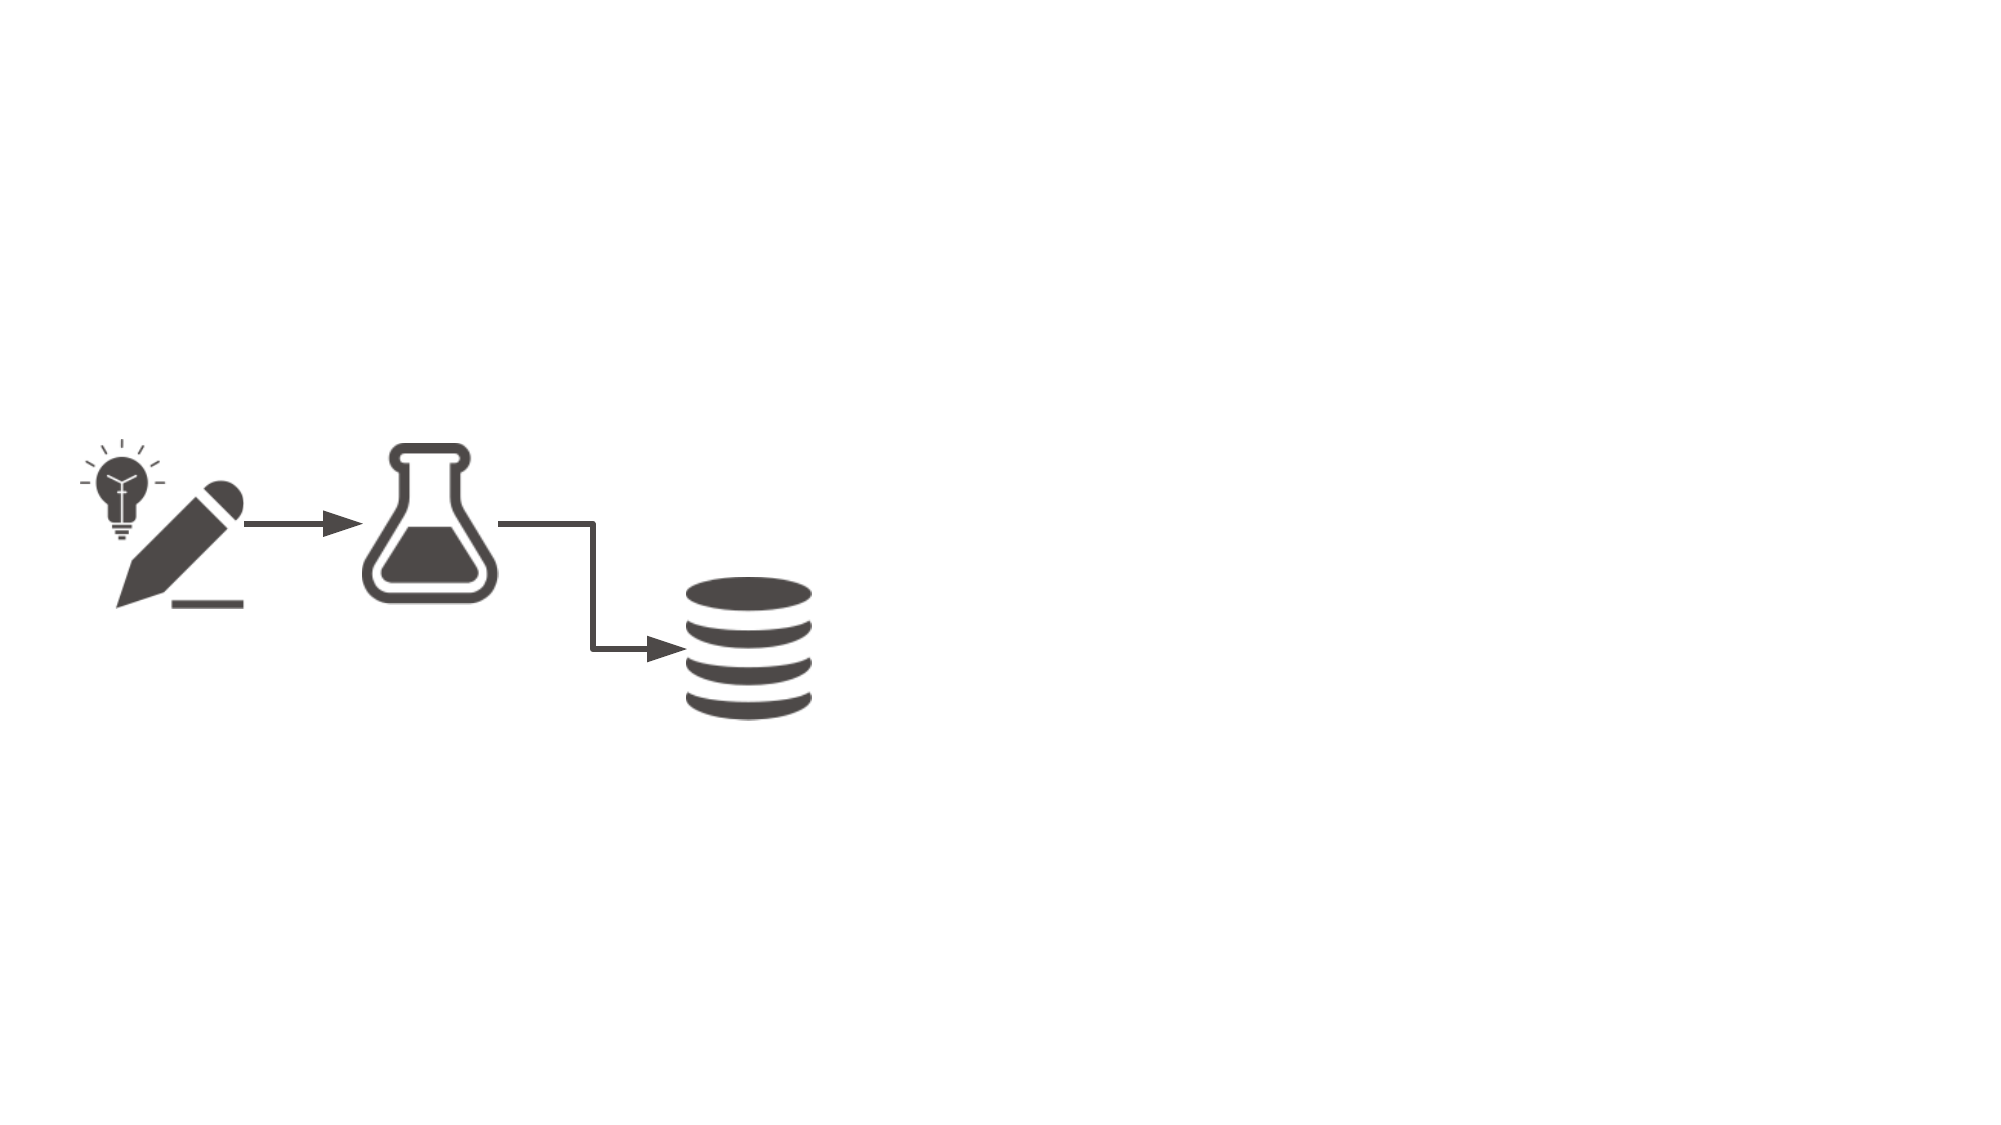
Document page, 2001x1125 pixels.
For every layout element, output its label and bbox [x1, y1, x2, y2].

picture [80, 439, 245, 609]
picture [362, 443, 499, 605]
picture [686, 577, 812, 721]
